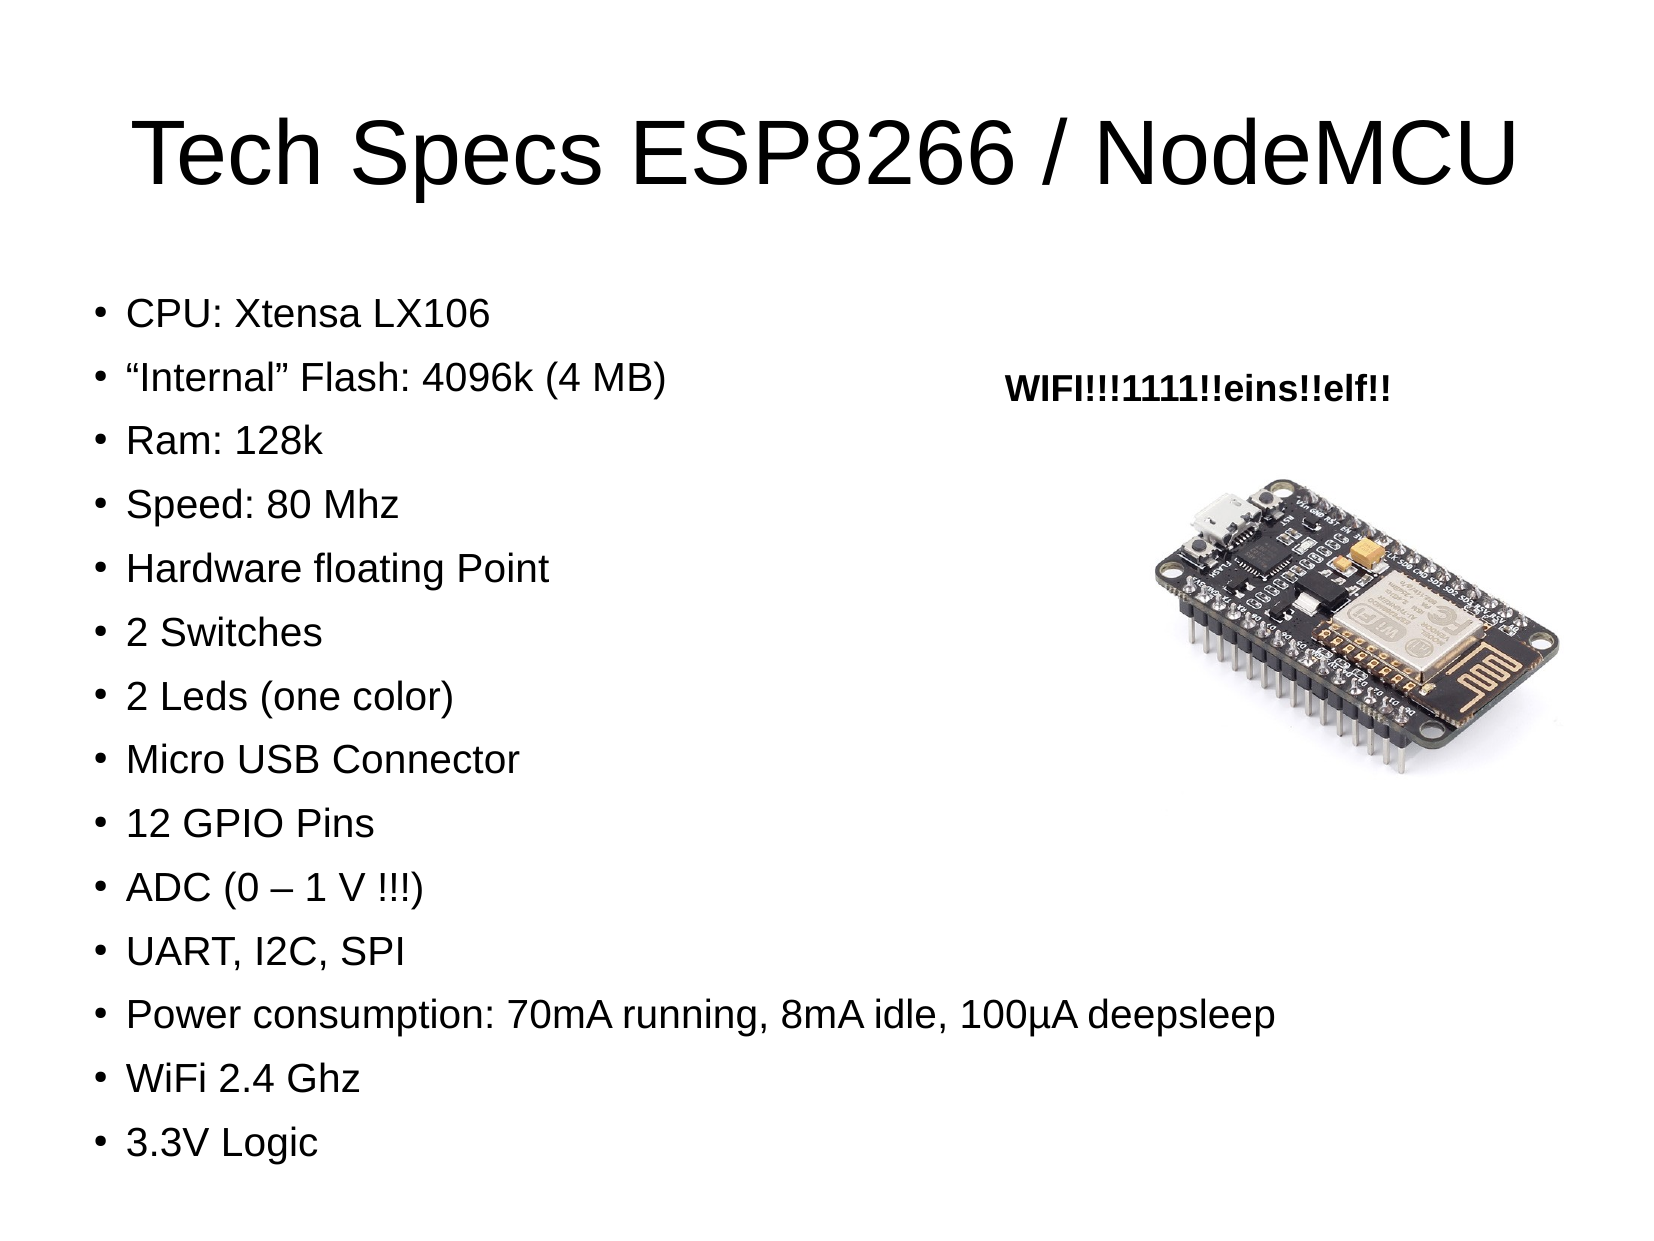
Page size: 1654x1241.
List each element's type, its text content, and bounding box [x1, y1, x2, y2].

title Tech Specs ESP8266 / NodeMCU [82, 49, 1571, 257]
picture [1095, 431, 1621, 826]
text_box WIFI!!!1111!!eins!!elf!! [990, 360, 1606, 417]
list CPU: Xtensa LX106 “Internal” Flash: 4096k (4 MB) Ram: 128k Speed: 80 Mhz Hardware floating Point 2 Switches 2 Leds (one color) Micro USB Connector 12 GPIO Pins ADC (0 – 1 V !!!) UART, I2C, SPI Power consumption: 70mA running, 8mA idle, 100µA deepsleep WiFi 2.4 Ghz 3.3V Logic [82, 290, 1571, 1171]
